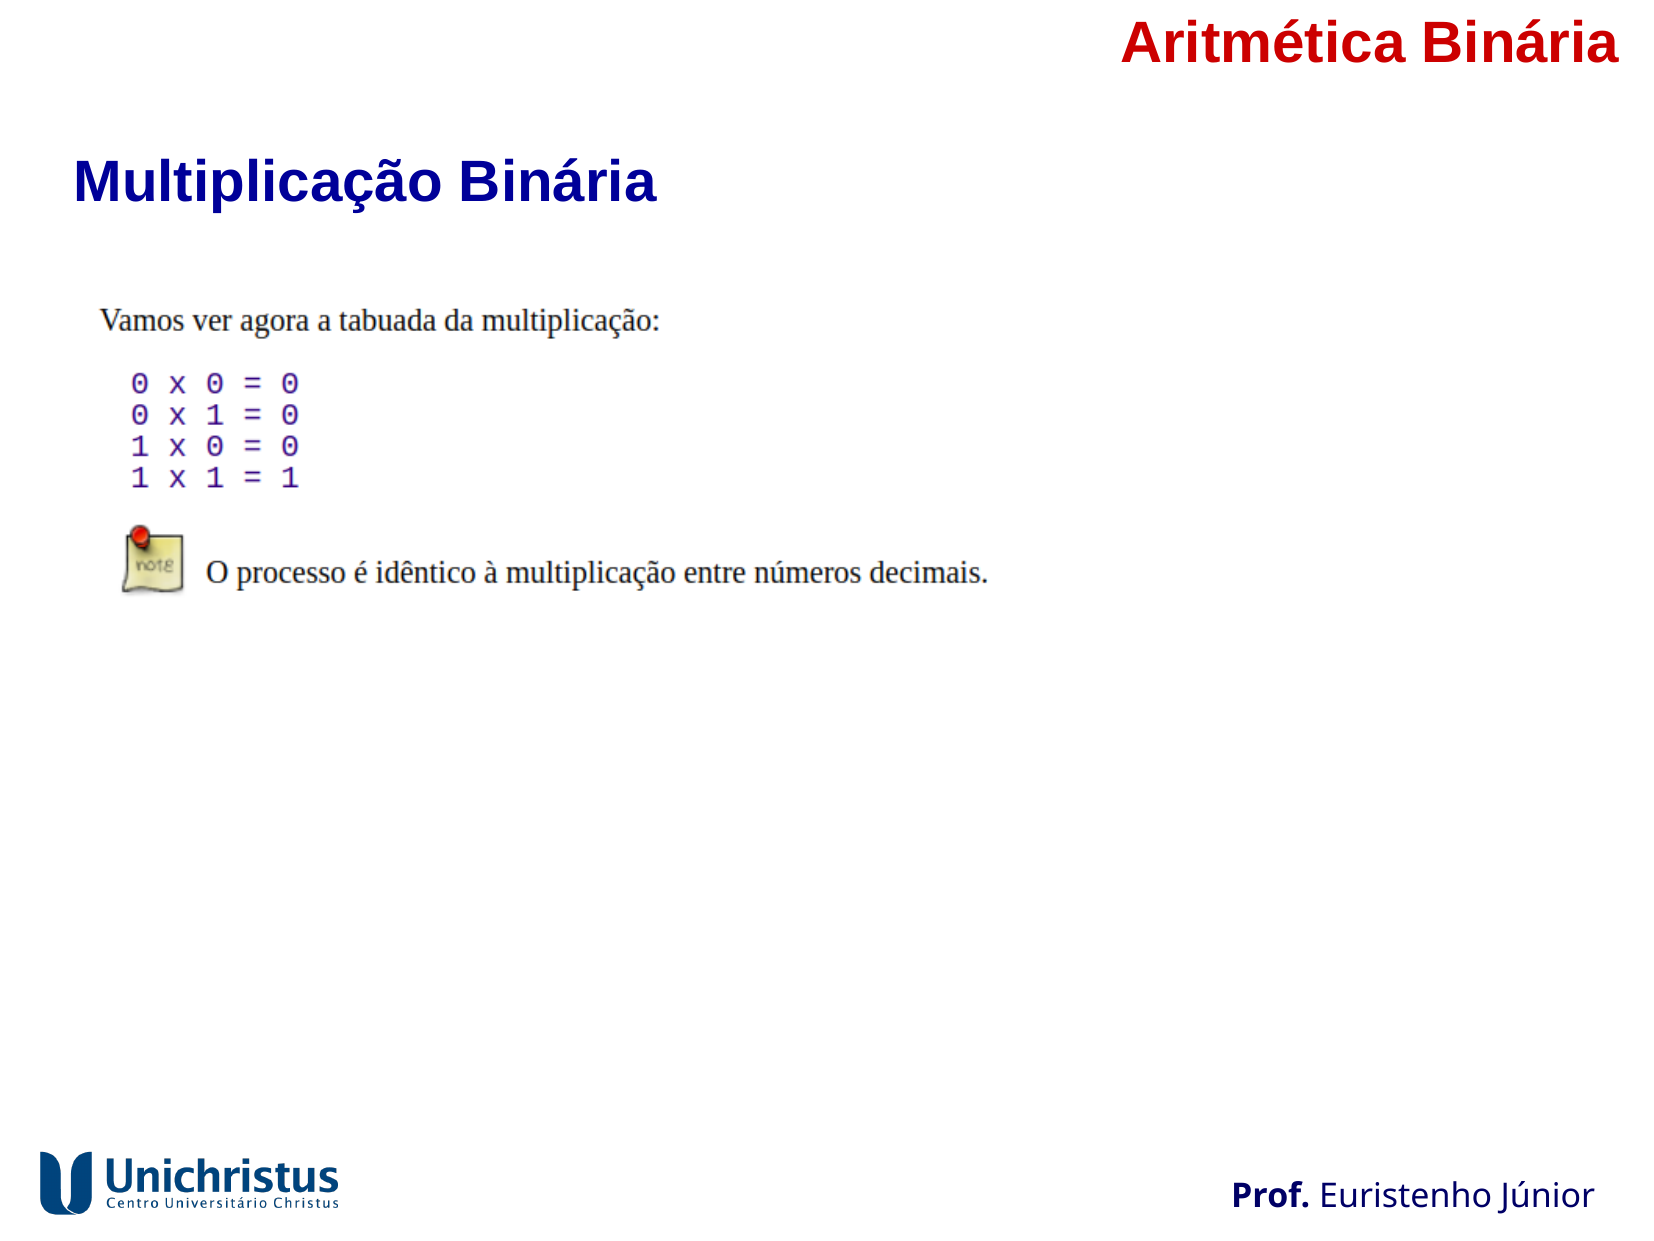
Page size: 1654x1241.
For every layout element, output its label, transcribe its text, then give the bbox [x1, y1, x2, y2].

text_box Aritmética Binária [1105, 2, 1654, 95]
picture [80, 295, 1004, 616]
text_box Prof. Euristenho Júnior [1216, 1163, 1654, 1224]
picture [35, 1148, 343, 1217]
text_box Multiplicação Binária [59, 141, 673, 234]
